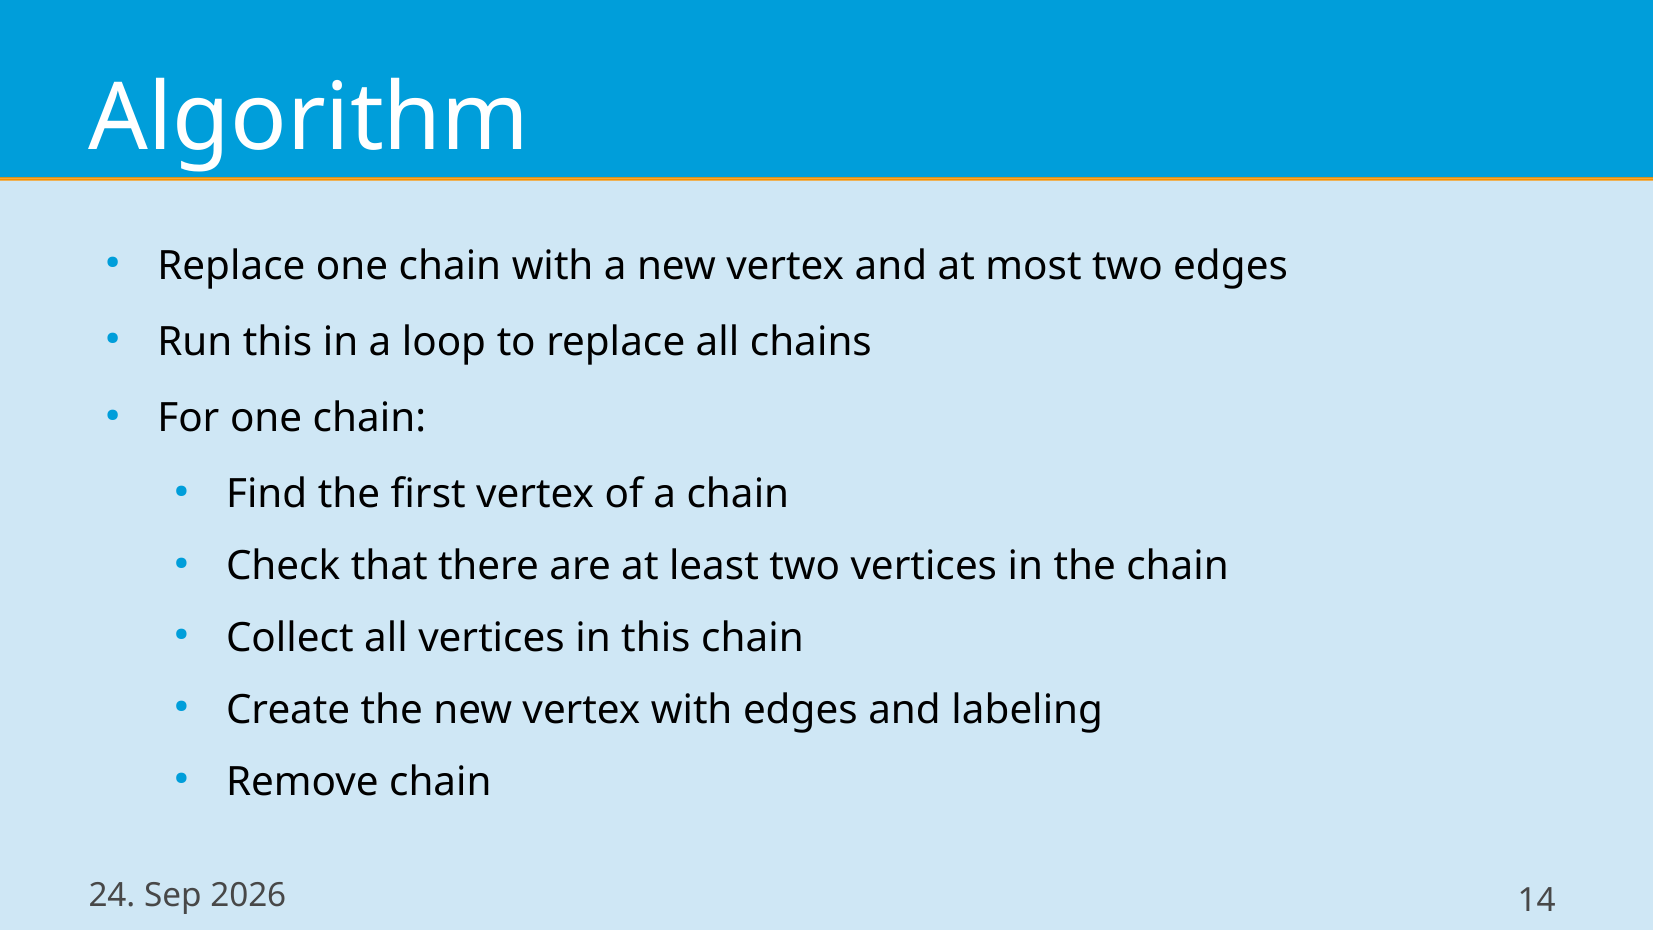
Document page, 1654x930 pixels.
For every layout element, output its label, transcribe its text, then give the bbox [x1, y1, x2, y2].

list Replace one chain with a new vertex and at most two edges Run this in a loop to replace all chains For one chain: Find the first vertex of a chain Check that there are at least two vertices in the chain Collect all vertices in this chain Create the new vertex with edges and labeling Remove chain [88, 236, 1565, 812]
title Algorithm [88, 14, 1565, 178]
